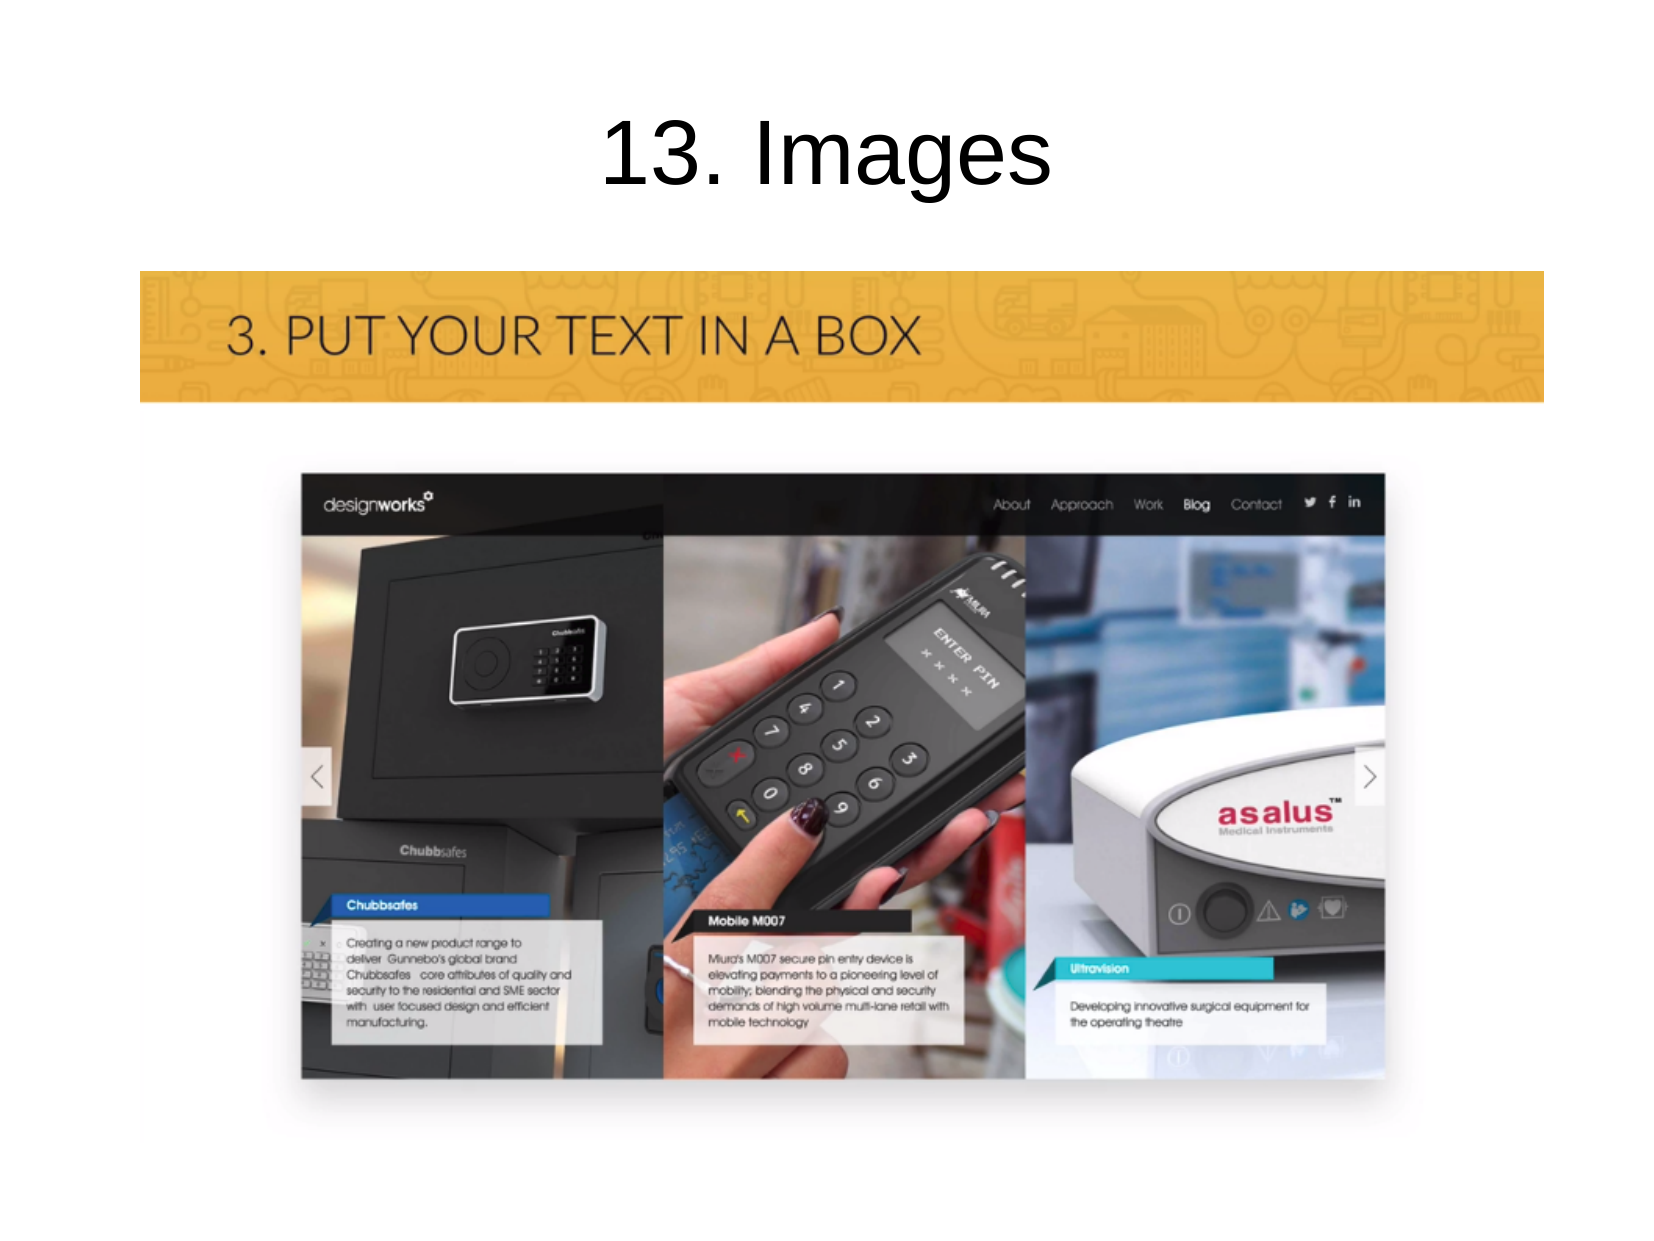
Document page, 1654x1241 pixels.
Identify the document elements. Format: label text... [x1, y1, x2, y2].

title 13. Images [82, 49, 1571, 257]
picture [140, 271, 1544, 1144]
